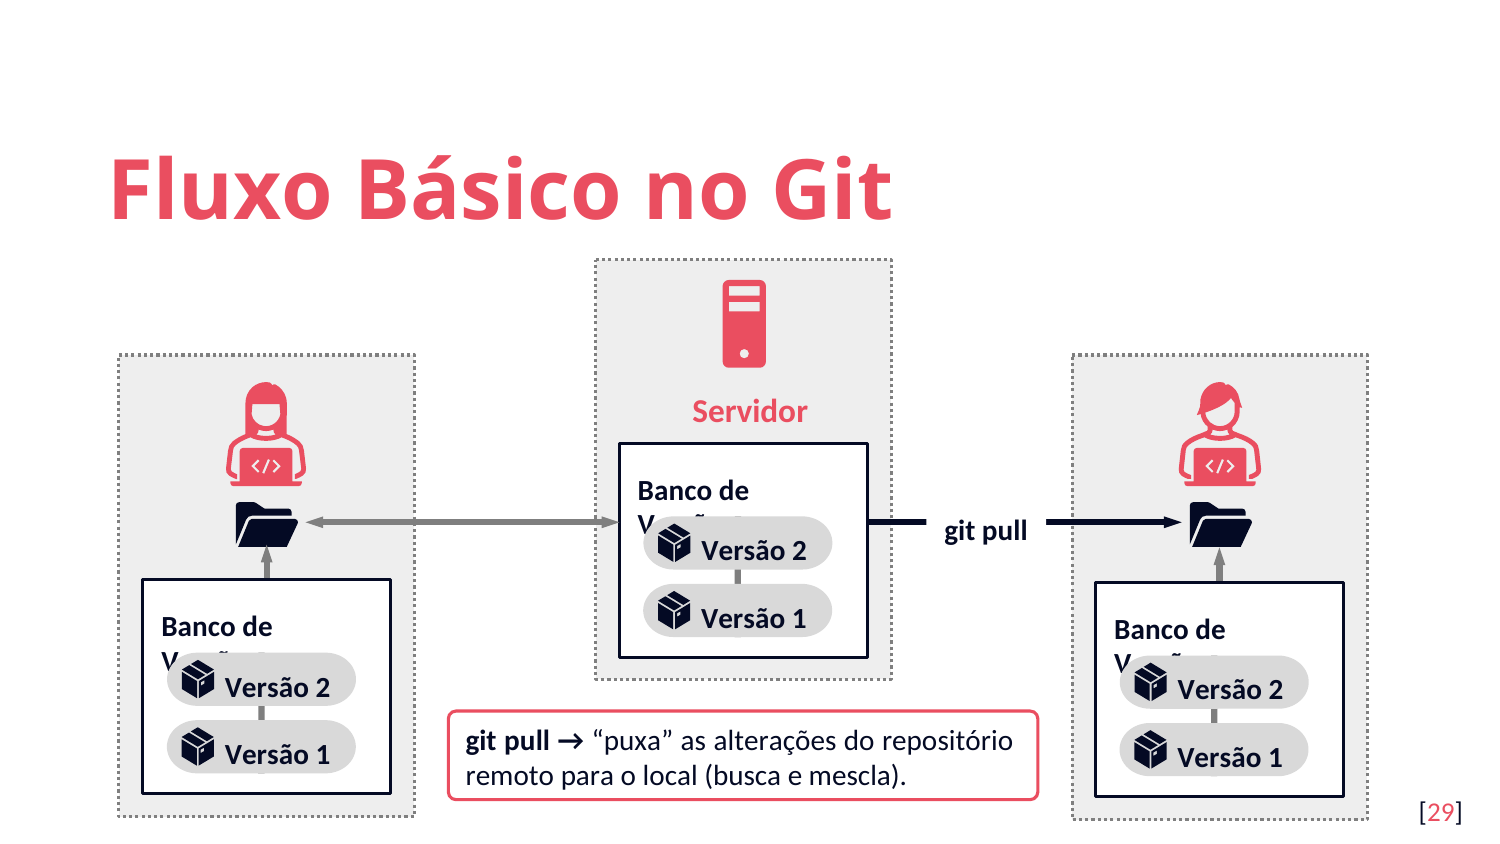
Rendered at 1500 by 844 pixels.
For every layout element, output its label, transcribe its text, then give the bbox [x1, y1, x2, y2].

text_box Banco de Versões [146, 592, 391, 646]
picture [650, 519, 698, 567]
text_box Versão 1 [659, 583, 833, 638]
text_box Versão 1 [1135, 723, 1309, 777]
text_box Versão 2 [1119, 664, 1127, 700]
text_box Versão 1 [1119, 733, 1126, 766]
picture [1127, 658, 1175, 706]
text_box git pull → “puxa” as alterações do repositório remoto para o local (busca e mescla). [448, 711, 1038, 800]
text_box Versão 2 [183, 652, 356, 706]
text_box git pull [926, 496, 1047, 550]
text_box [119, 355, 414, 817]
text_box [596, 423, 891, 679]
slide_number [29] [1403, 779, 1494, 844]
picture [206, 370, 326, 564]
text_box Versão 2 [643, 526, 650, 560]
picture [1160, 370, 1280, 564]
text_box Versão 2 [1136, 655, 1309, 709]
picture [650, 586, 698, 634]
text_box Versão 1 [184, 720, 356, 774]
picture [174, 655, 222, 703]
picture [1126, 725, 1175, 773]
text_box Versão 2 [660, 516, 833, 570]
picture [718, 275, 770, 372]
text_box Fluxo Básico no Git [92, 106, 1404, 245]
text_box Banco de Versões [622, 455, 868, 509]
text_box Versão 1 [166, 729, 174, 764]
text_box Versão 2 [167, 662, 174, 697]
text_box [596, 260, 891, 373]
text_box Banco de Versões [1099, 594, 1344, 649]
text_box Versão 1 [643, 593, 650, 628]
text_box [1072, 355, 1367, 820]
picture [174, 722, 222, 771]
text_box Servidor [596, 373, 892, 423]
